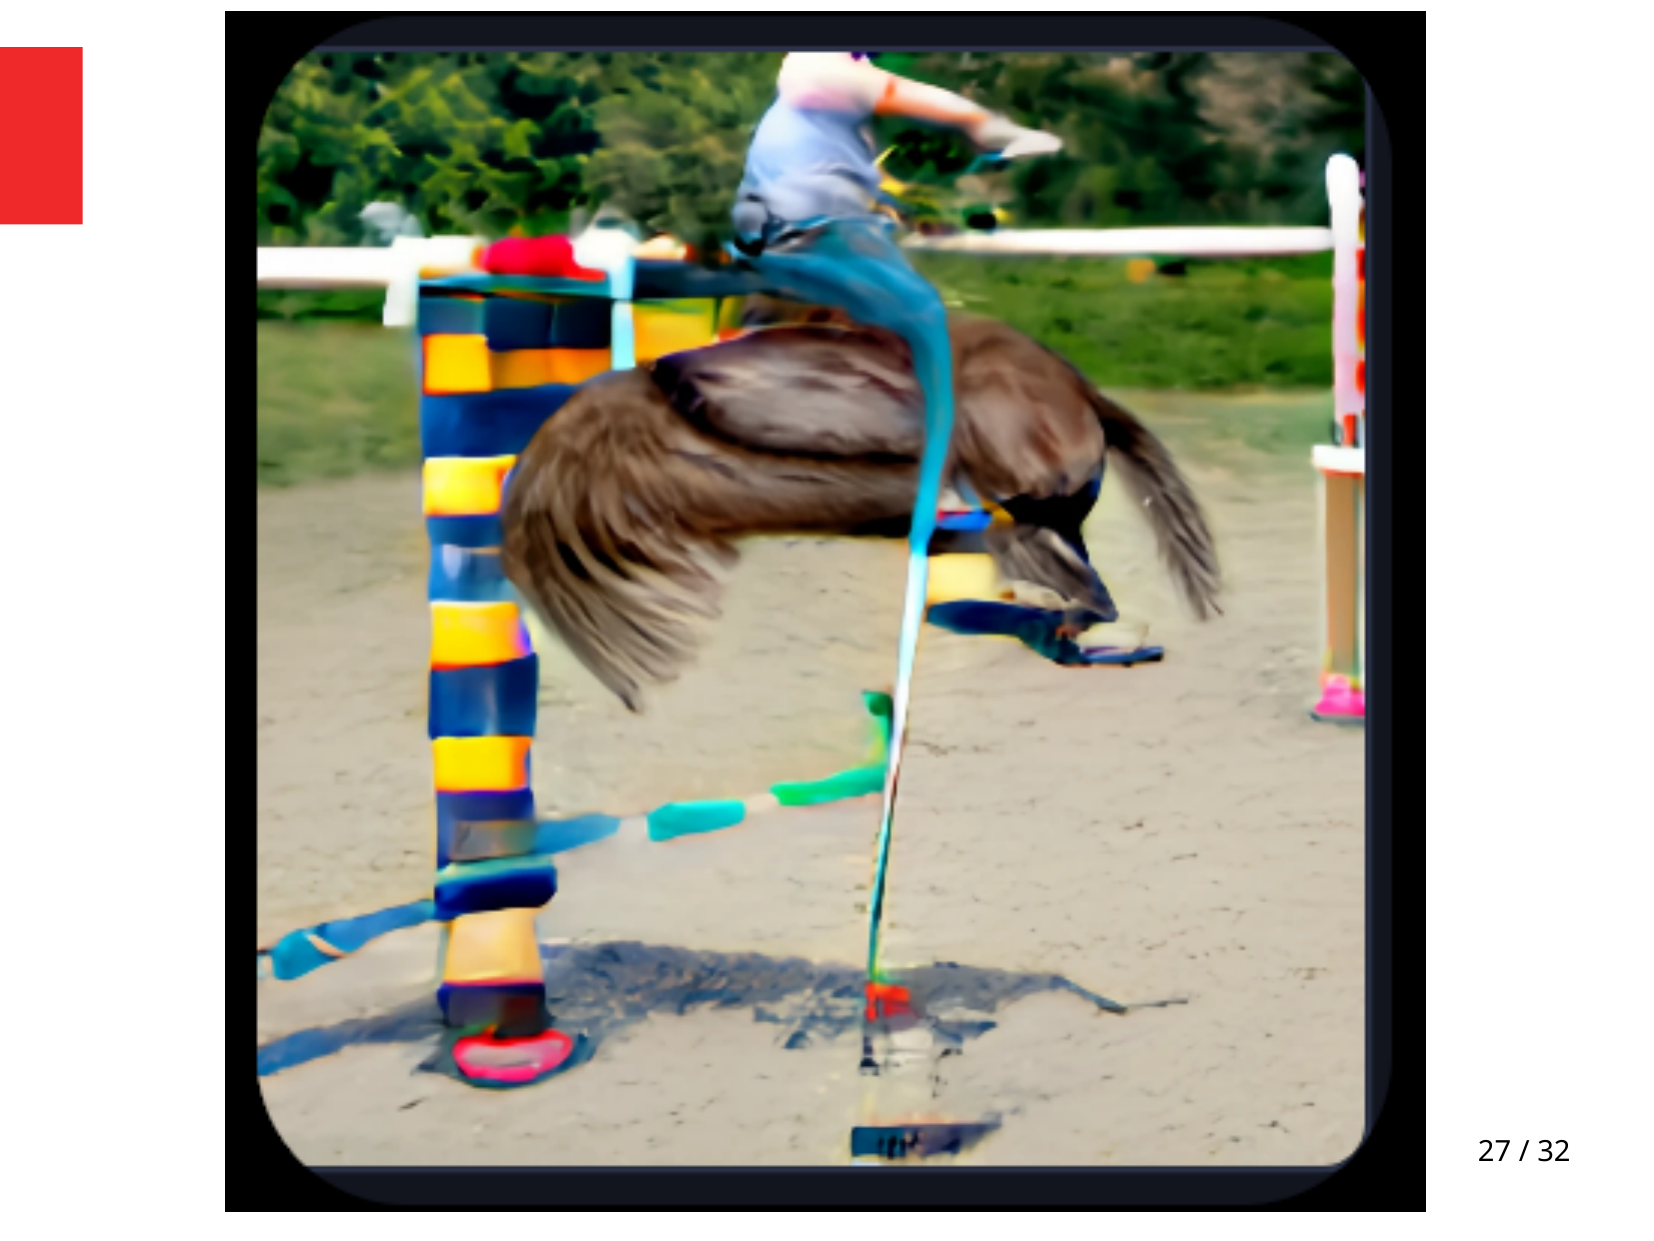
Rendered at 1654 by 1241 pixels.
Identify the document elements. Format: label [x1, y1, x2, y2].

picture [225, 11, 1426, 1212]
